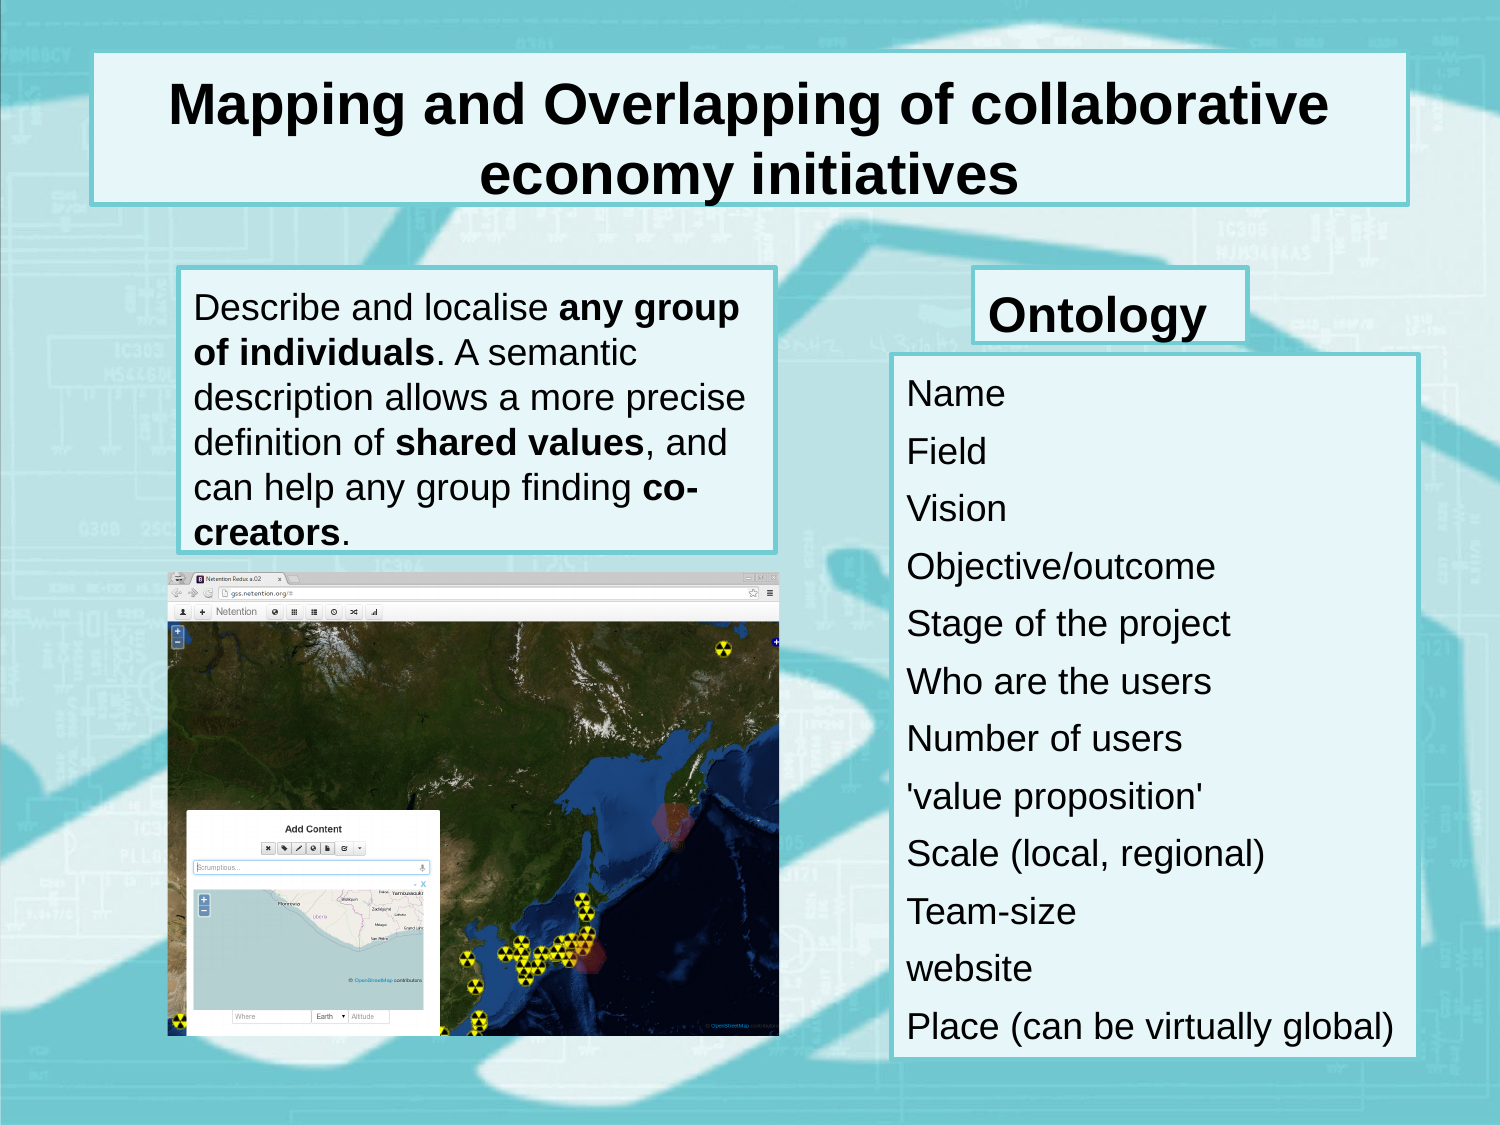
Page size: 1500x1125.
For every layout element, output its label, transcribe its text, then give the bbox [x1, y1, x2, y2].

text_box Ontology [972, 267, 1248, 344]
text_box Mapping and Overlapping of collaborative economy initiatives [91, 50, 1409, 205]
text_box Name Field Vision Objective/outcome Stage of the project Who are the users Number of users 'value proposition' Scale (local, regional) Team-size website Place (can be virtually global) [891, 354, 1419, 1060]
text_box [0, 0, 1500, 1125]
text_box Describe and localise any group of individuals. A semantic description allows a more precise definition of shared values, and can help any group finding co-creators. [178, 267, 776, 553]
